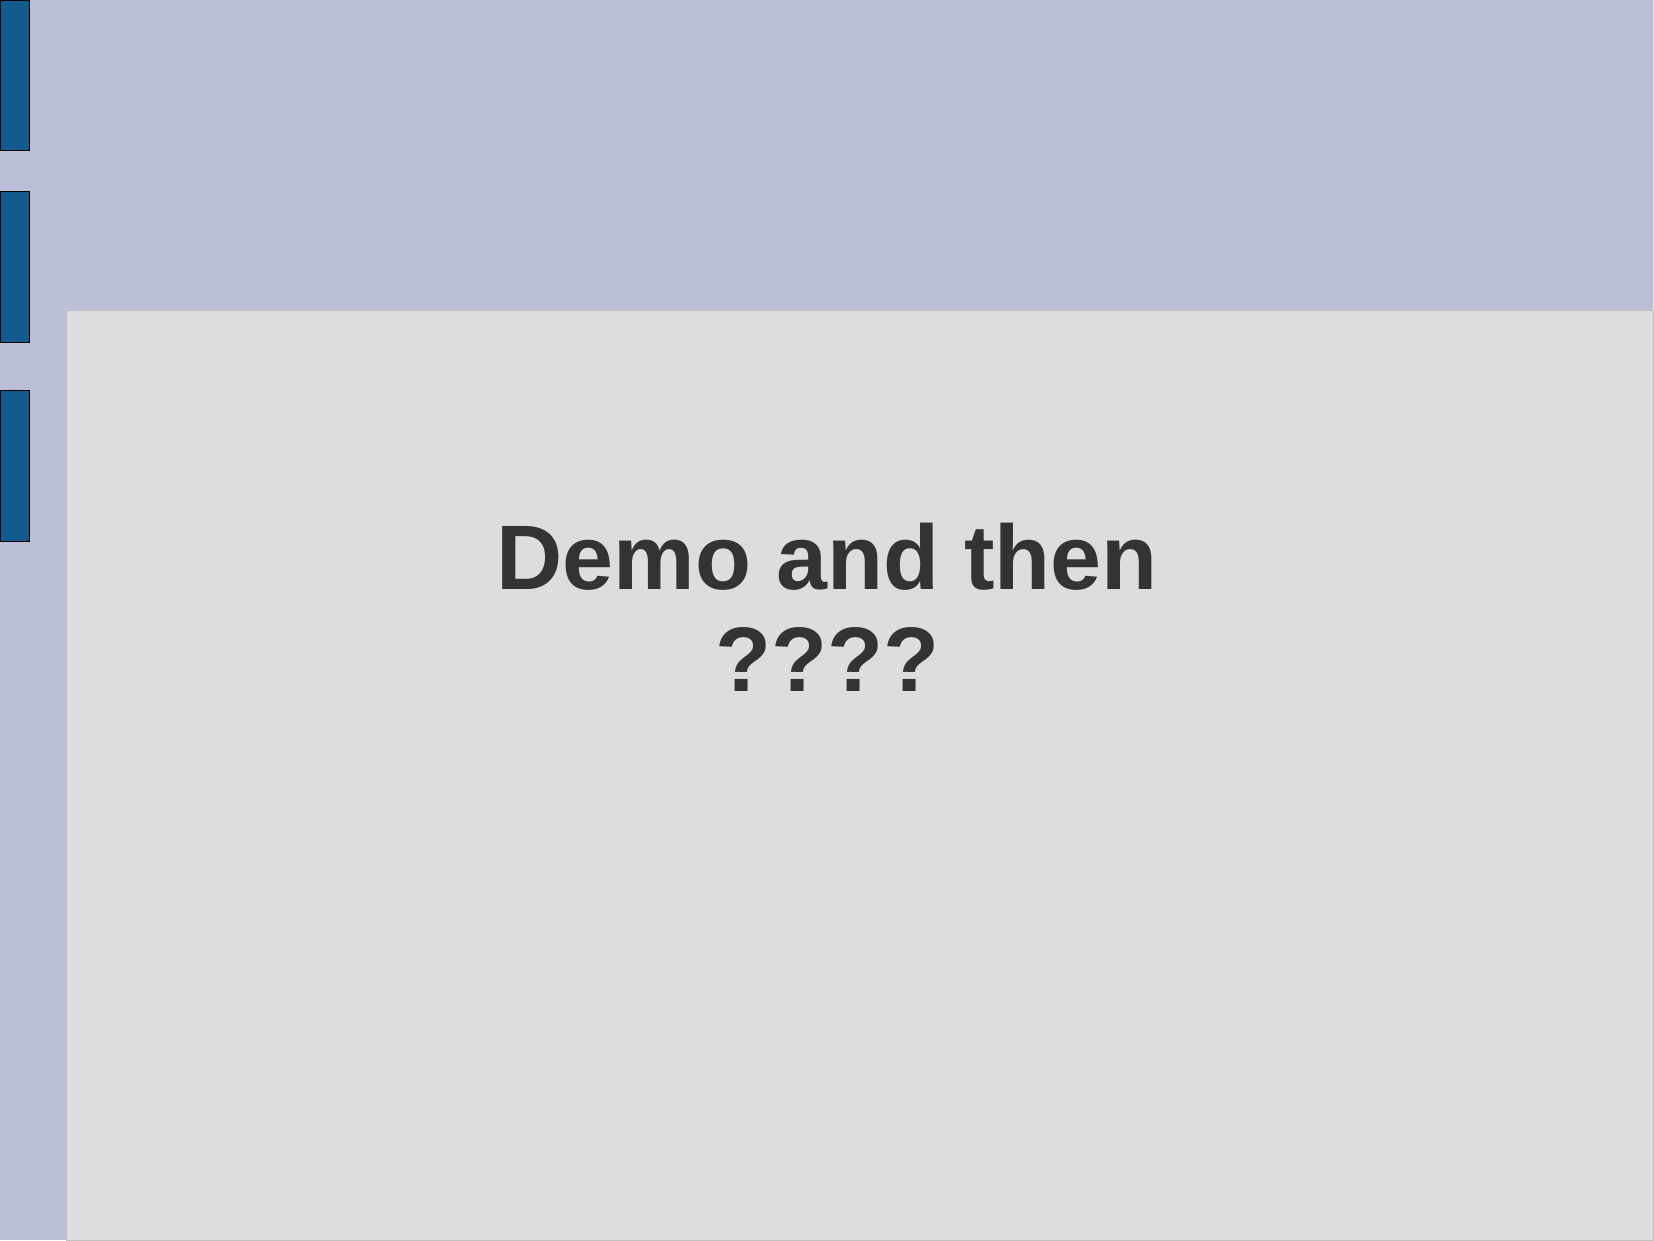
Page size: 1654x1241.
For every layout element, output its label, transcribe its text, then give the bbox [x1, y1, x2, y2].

title Demo and then ???? [121, 91, 1534, 1127]
